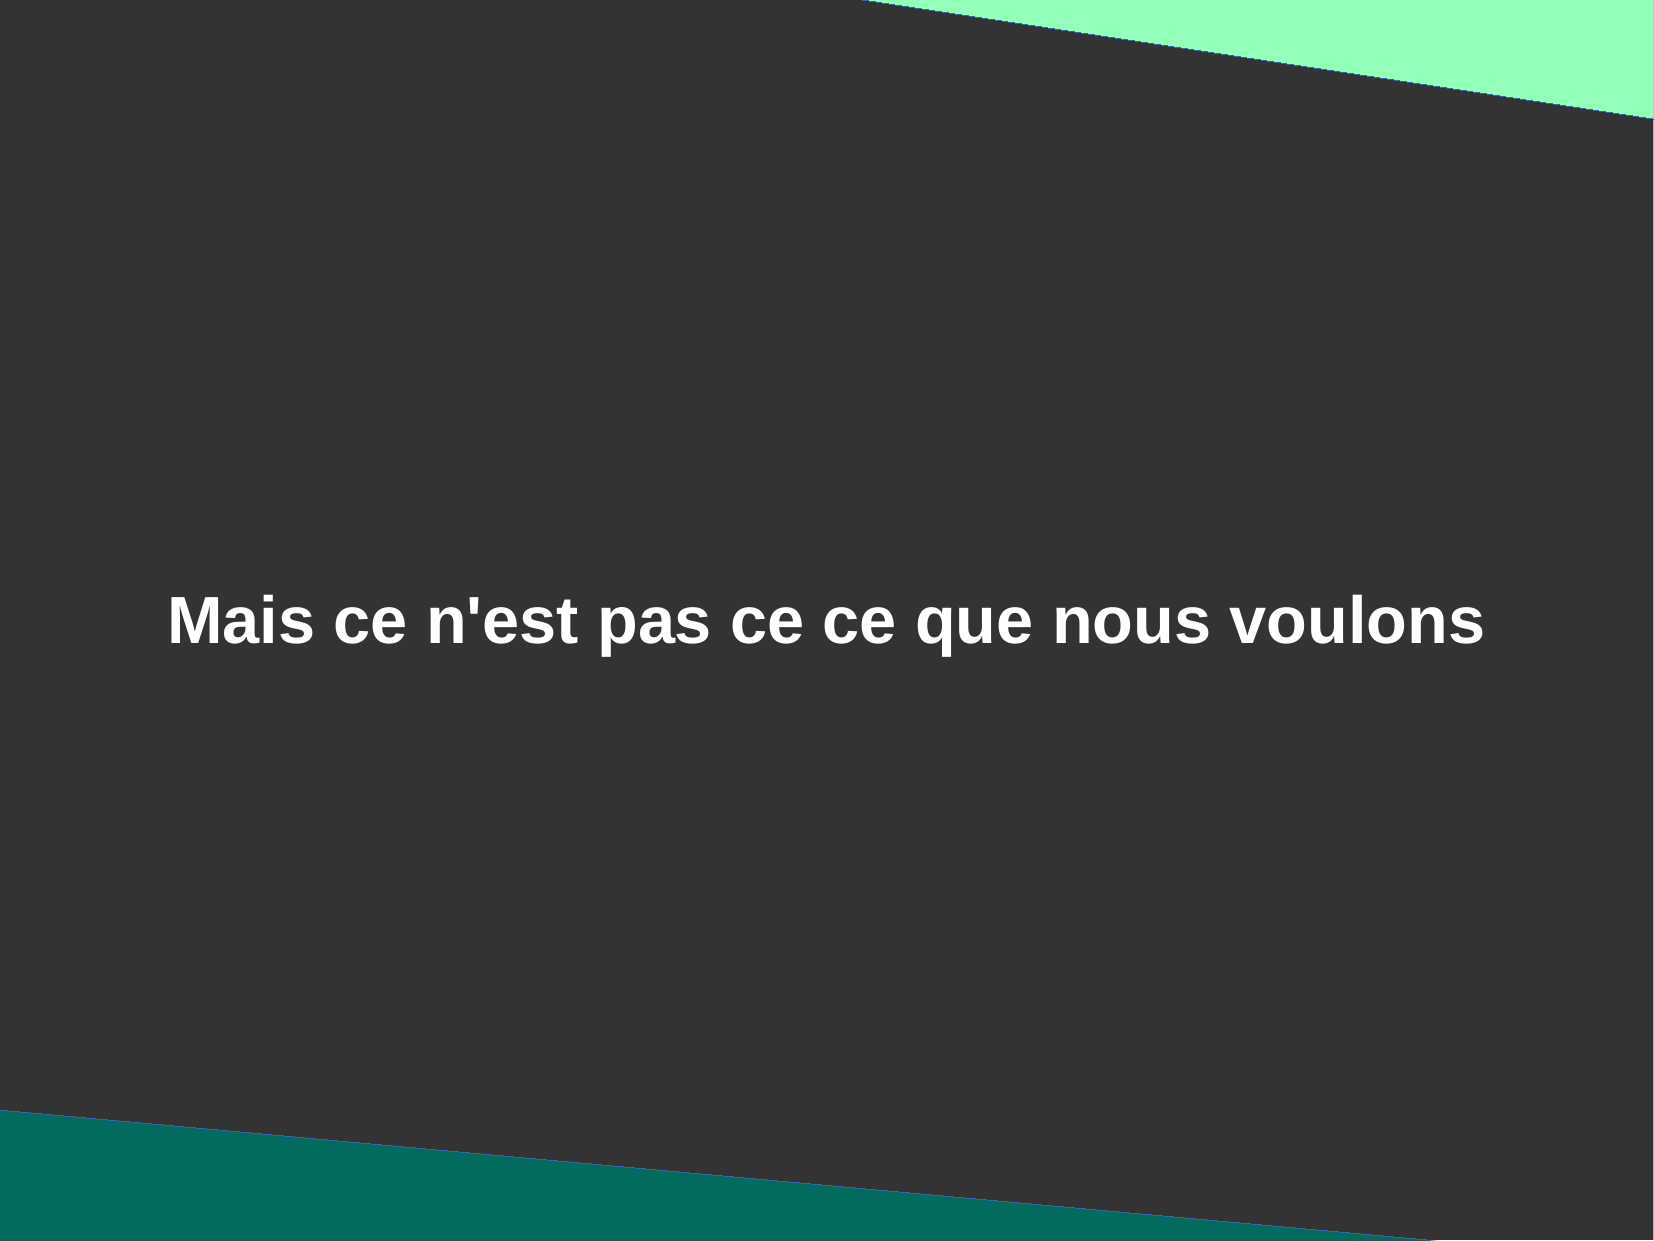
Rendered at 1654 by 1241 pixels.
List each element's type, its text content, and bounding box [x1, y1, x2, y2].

text_box [862, 0, 1654, 120]
title Mais ce n'est pas ce ce que nous voulons [52, 582, 1601, 658]
